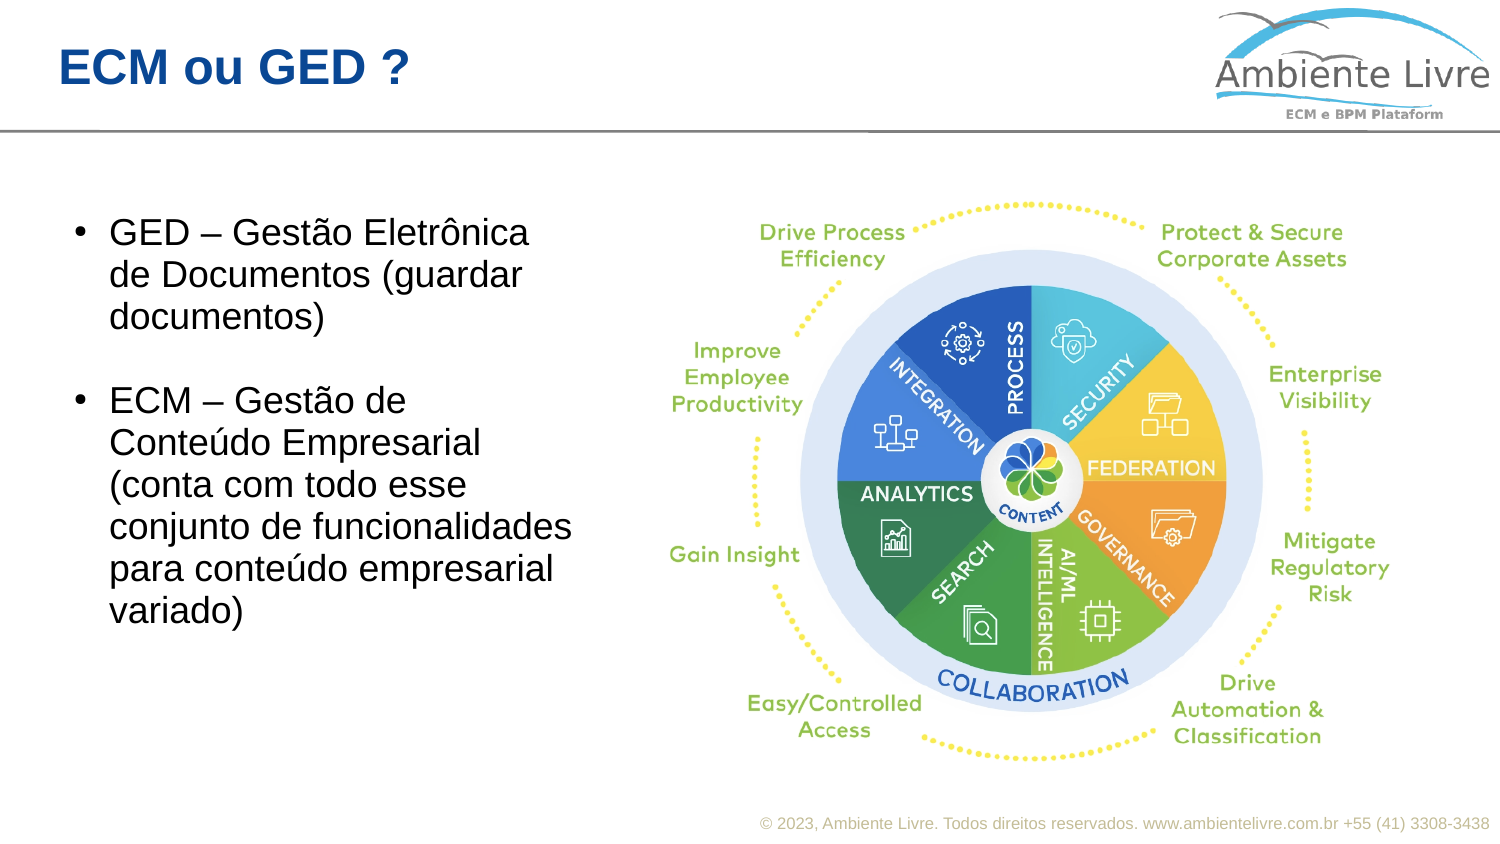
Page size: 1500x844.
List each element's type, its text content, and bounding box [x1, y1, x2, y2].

text_box GED – Gestão Eletrônica de Documentos (guardar documentos) ECM – Gestão de Conteúdo Empresarial (conta com todo esse conjunto de funcionalidades para conteúdo empresarial variado) [59, 204, 591, 724]
title ECM ou GED ? [43, 8, 1127, 129]
picture [1215, 8, 1489, 119]
picture [591, 154, 1441, 786]
